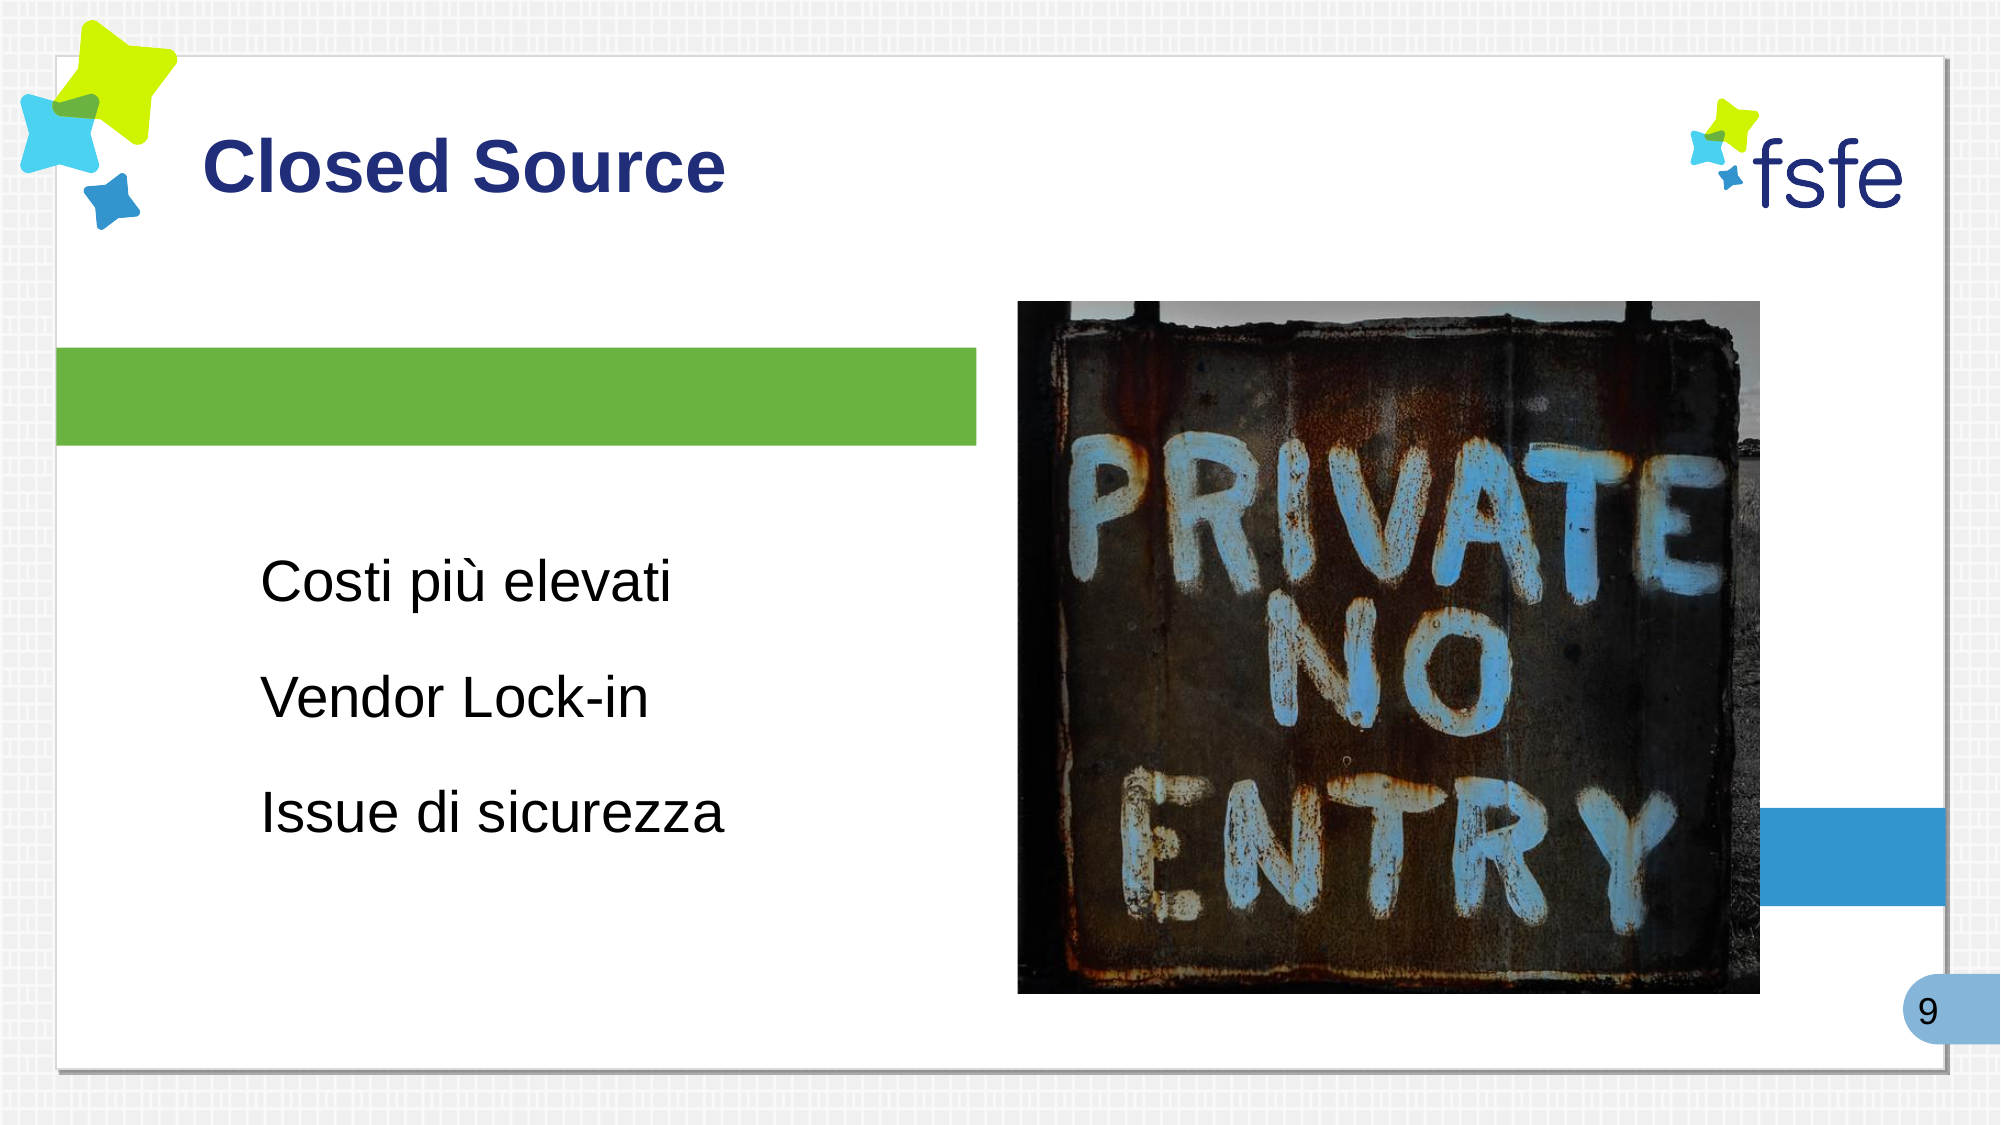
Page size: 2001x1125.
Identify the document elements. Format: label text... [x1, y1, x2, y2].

picture [0, 0, 2001, 1125]
text_box Closed Source [187, 110, 1613, 196]
text_box Costi più elevati Vendor Lock-in Issue di sicurezza [177, 535, 868, 1052]
